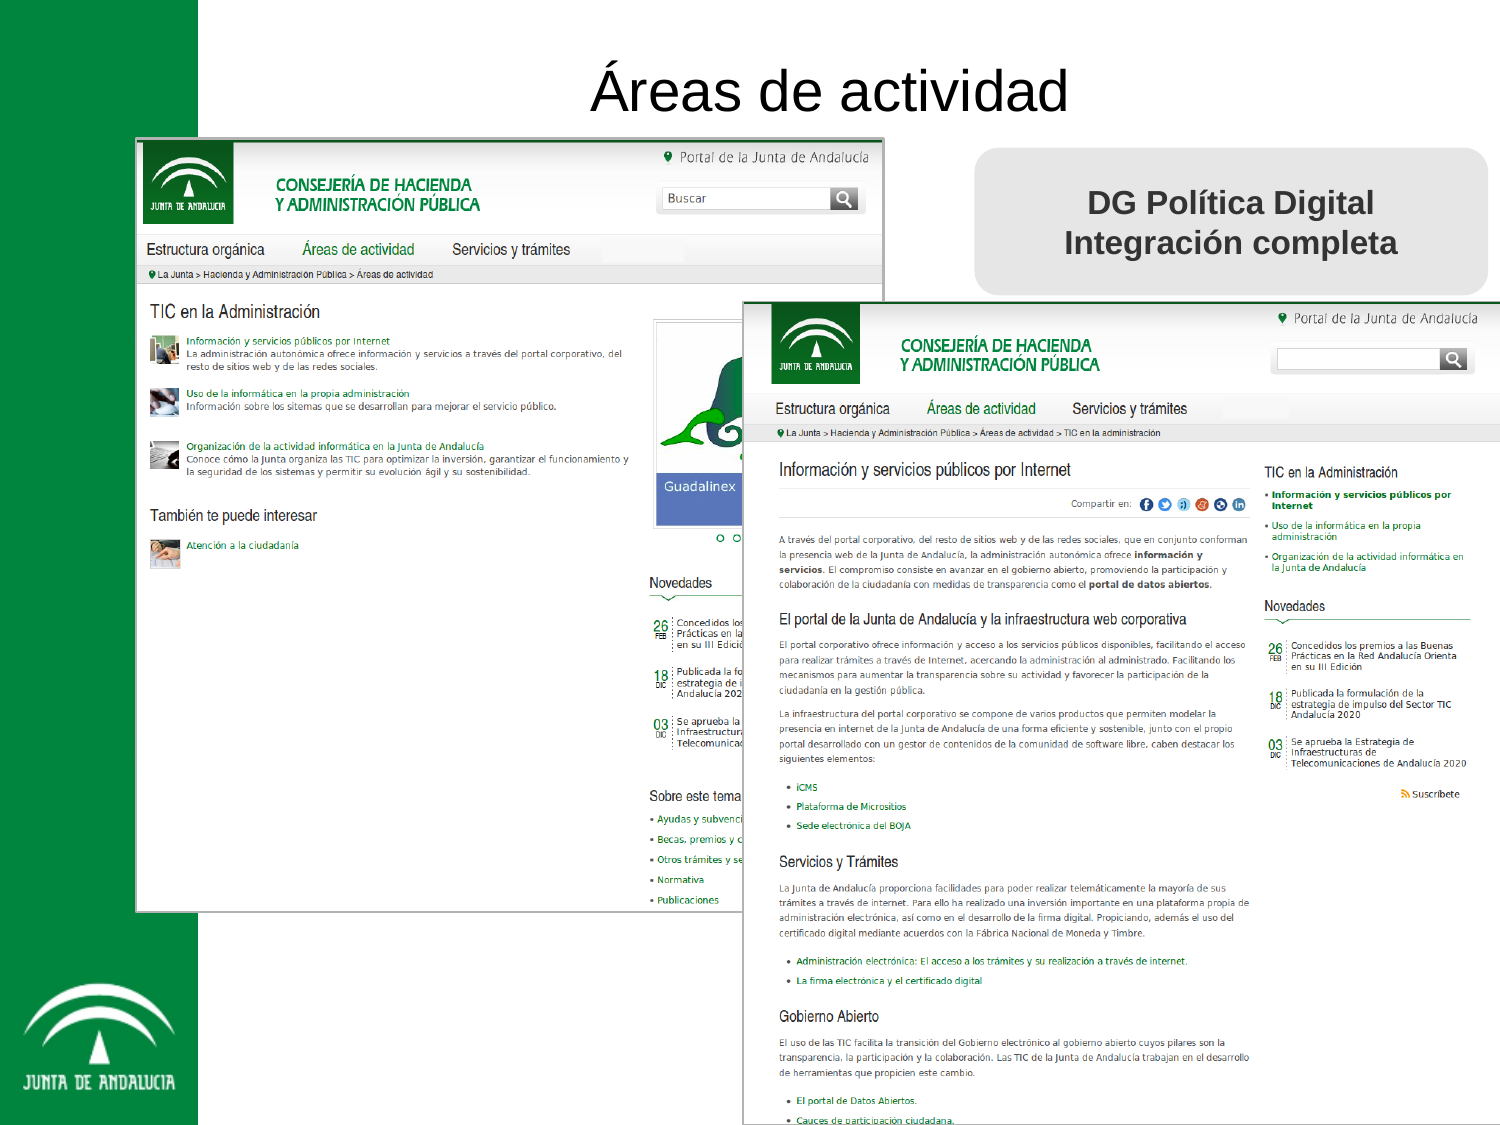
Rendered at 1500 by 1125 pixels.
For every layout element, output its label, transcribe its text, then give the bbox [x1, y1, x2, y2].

picture [744, 302, 1500, 1125]
title Áreas de actividad [265, 16, 1396, 166]
picture [137, 139, 883, 911]
text_box DG Política Digital Integración completa [974, 147, 1489, 296]
picture [0, 0, 198, 1125]
